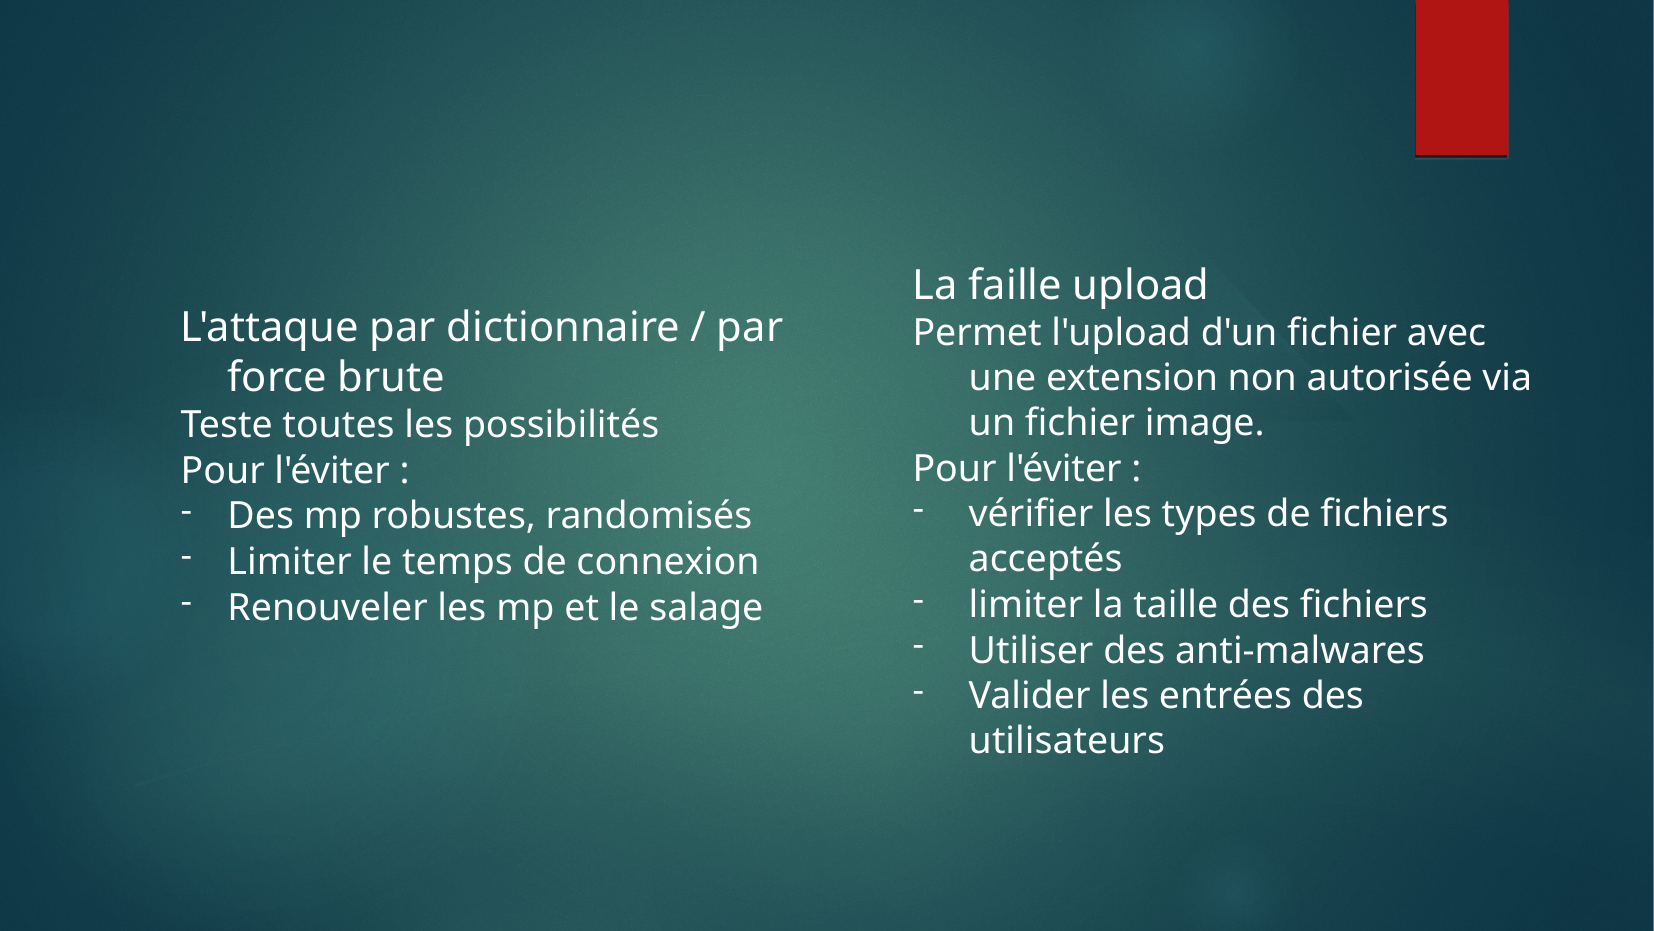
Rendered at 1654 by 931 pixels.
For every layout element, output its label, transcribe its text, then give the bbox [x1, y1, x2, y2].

text_box La faille upload Permet l'upload d'un fichier avec une extension non autorisée via un fichier image. Pour l'éviter : vérifier les types de fichiers acceptés limiter la taille des fichiers Utiliser des anti-malwares Valider les entrées des utilisateurs [897, 250, 1558, 769]
text_box L'attaque par dictionnaire / par force brute Teste toutes les possibilités Pour l'éviter : Des mp robustes, randomisés Limiter le temps de connexion Renouveler les mp et le salage [165, 292, 838, 635]
picture [0, 0, 1654, 931]
